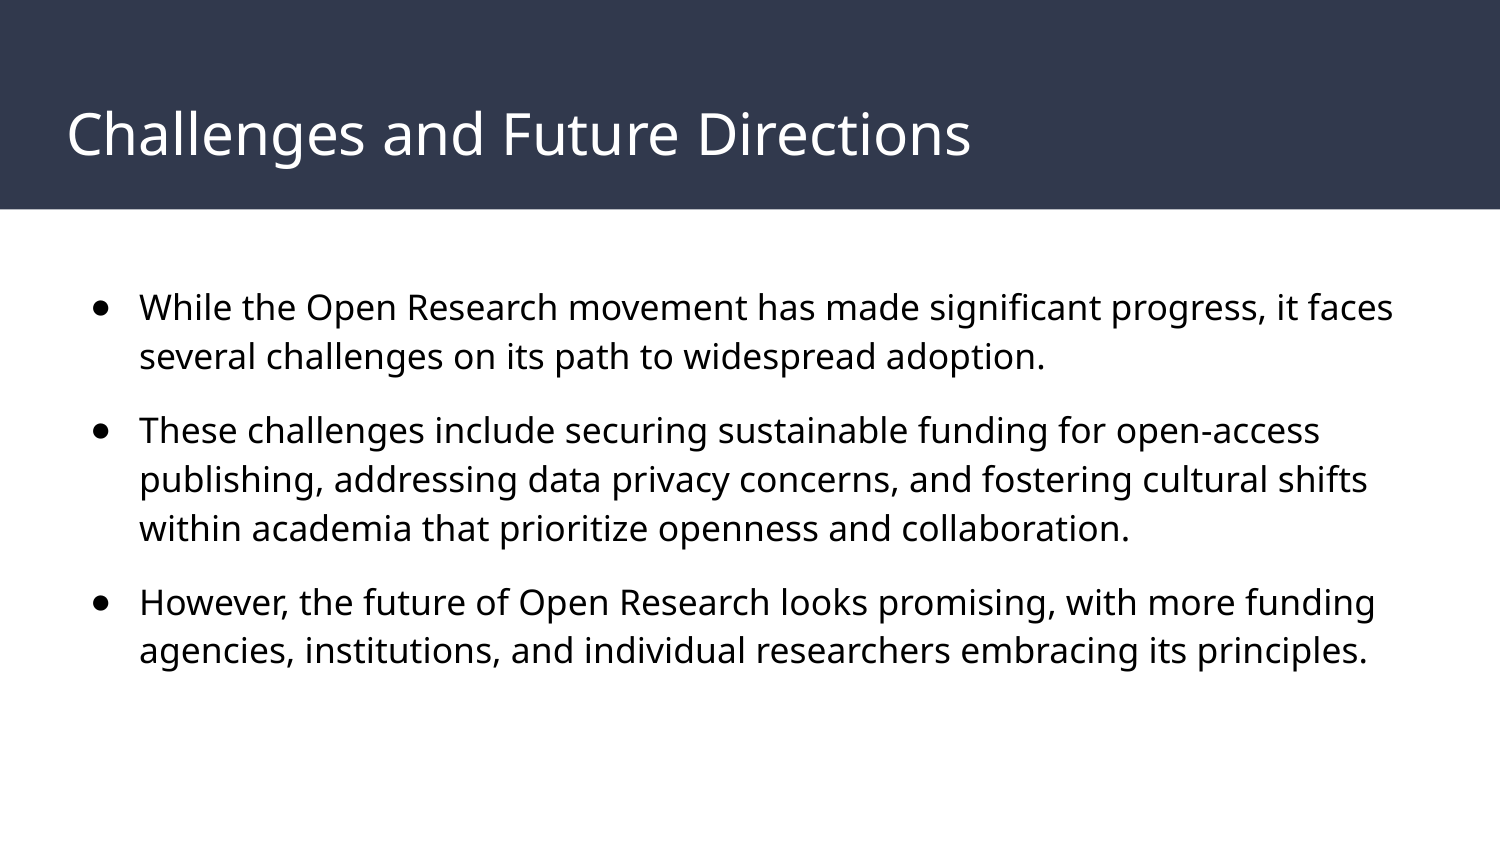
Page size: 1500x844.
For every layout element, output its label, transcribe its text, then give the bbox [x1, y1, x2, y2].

text_box While the Open Research movement has made significant progress, it faces several challenges on its path to widespread adoption. These challenges include securing sustainable funding for open-access publishing, addressing data privacy concerns, and fostering cultural shifts within academia that prioritize openness and collaboration. However, the future of Open Research looks promising, with more funding agencies, institutions, and individual researchers embracing its principles. [49, 263, 1439, 792]
title Challenges and Future Directions [51, 82, 1500, 185]
